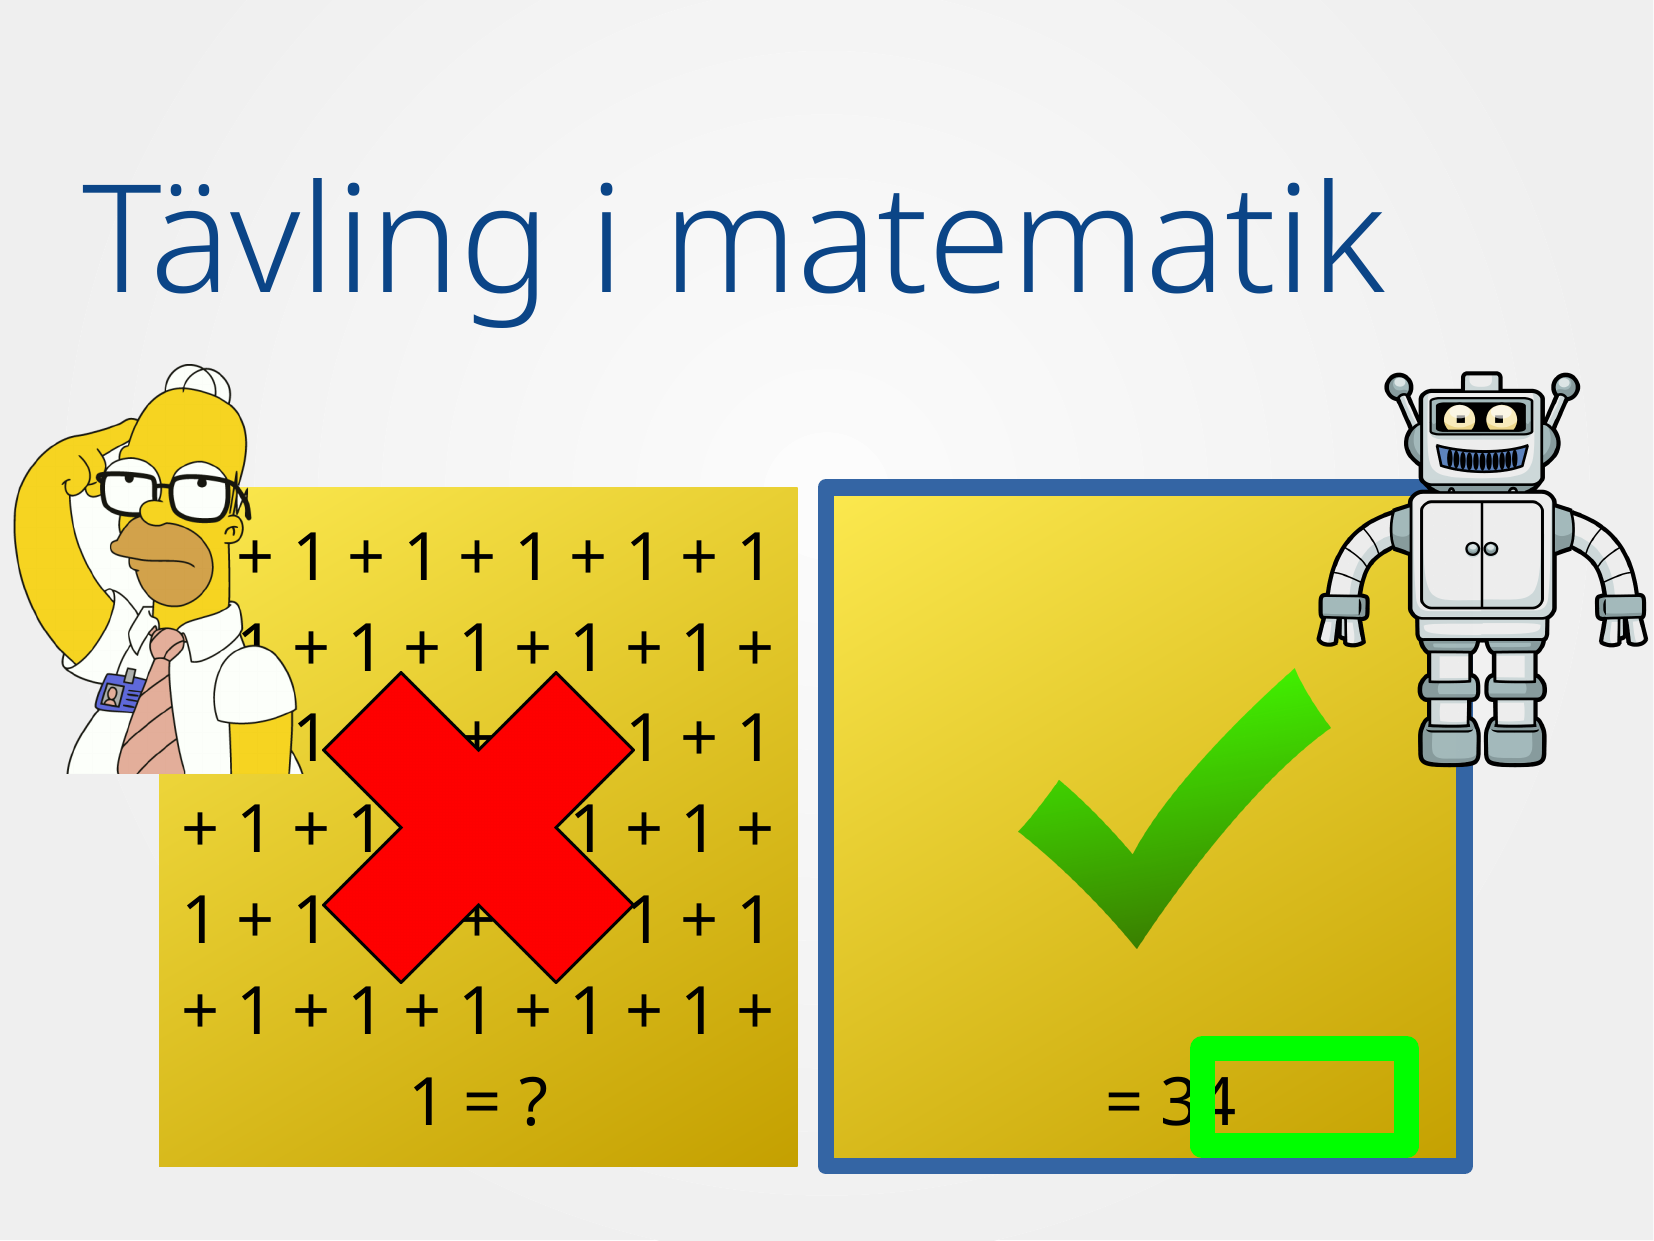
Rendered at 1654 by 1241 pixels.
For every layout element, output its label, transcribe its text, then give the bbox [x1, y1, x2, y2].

picture [322, 671, 635, 984]
picture [1018, 364, 1653, 949]
title Tävling i matematik [82, 80, 1654, 337]
list = 34 [825, 487, 1465, 1167]
list 1 + 1 + 1 + 1 + 1 + 1 + 1 + 1 + 1 + 1 + 1 + 1 + 1 + 1 + 1 + 1 + 1 + 1 + 1 + 1 + 1 + 1 + 1 + 1 + 1 + 1 + 1 + 1 + 1 + 1 + 1 + 1 + 1 + 1 = ? [159, 487, 798, 1167]
picture [0, 364, 313, 774]
